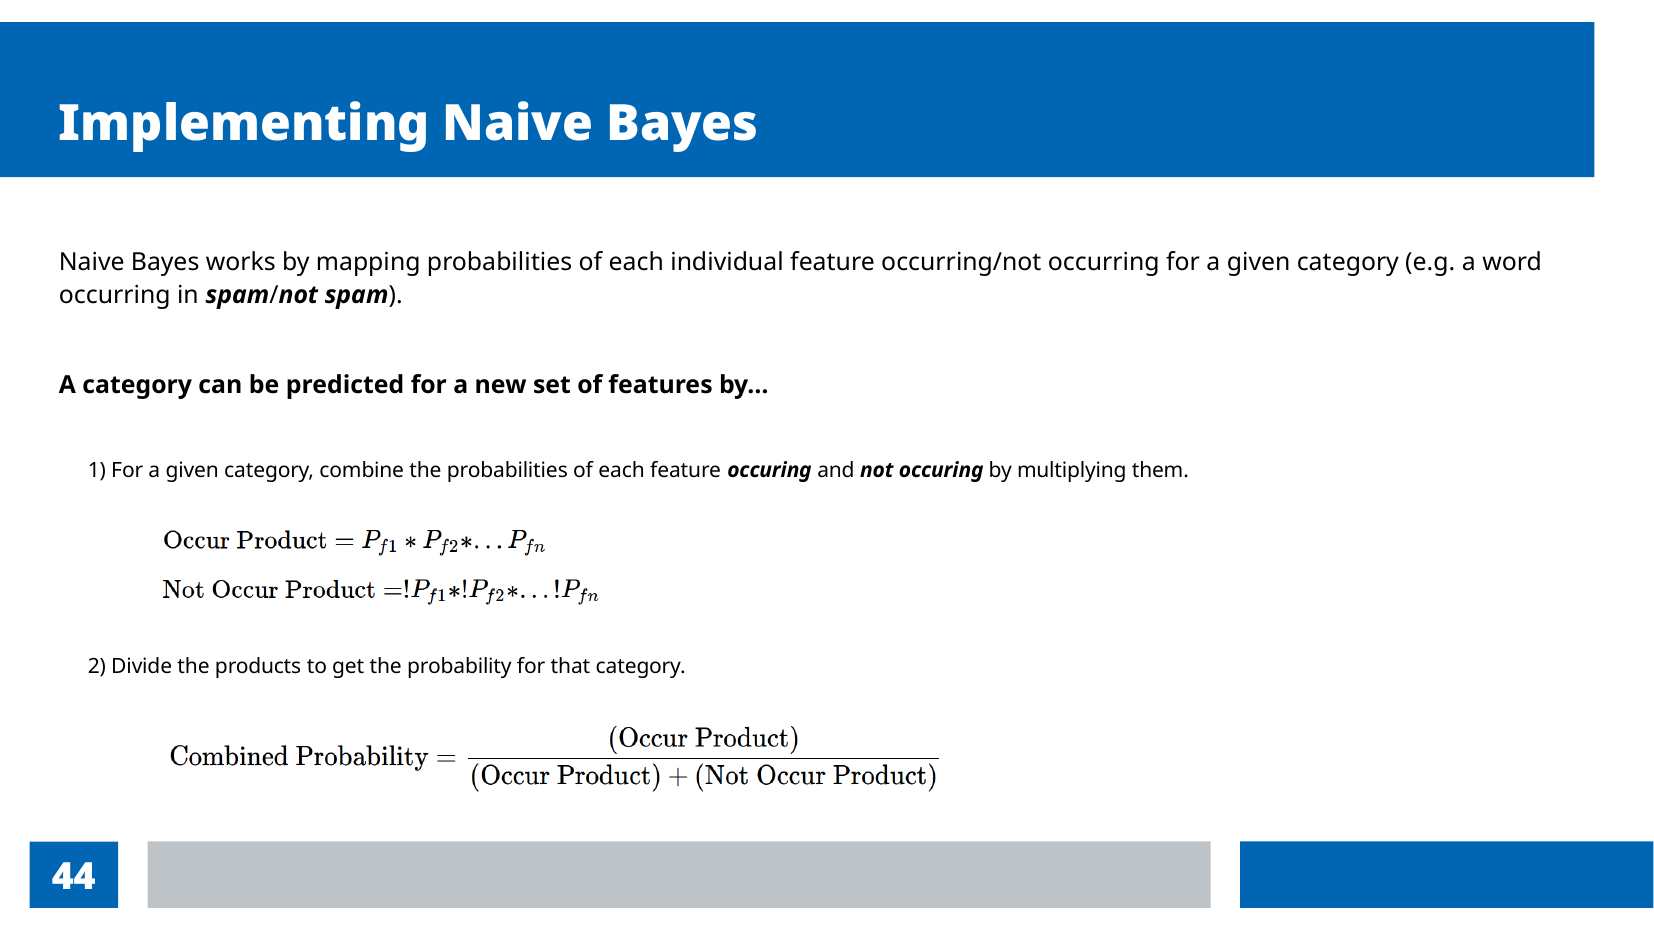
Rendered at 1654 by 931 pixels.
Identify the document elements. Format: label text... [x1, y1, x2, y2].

picture [165, 719, 949, 797]
picture [157, 524, 601, 609]
title Implementing Naive Bayes [59, 44, 1595, 156]
list Naive Bayes works by mapping probabilities of each individual feature occurring/not occurring for a given category (e.g. a word occurring in spam/not spam). A category can be predicted for a new set of features by… 1) For a given category, combine the probabilities of each feature occuring and not occuring by multiplying them. 2) Divide the products to get the probability for that category. [59, 243, 1565, 820]
